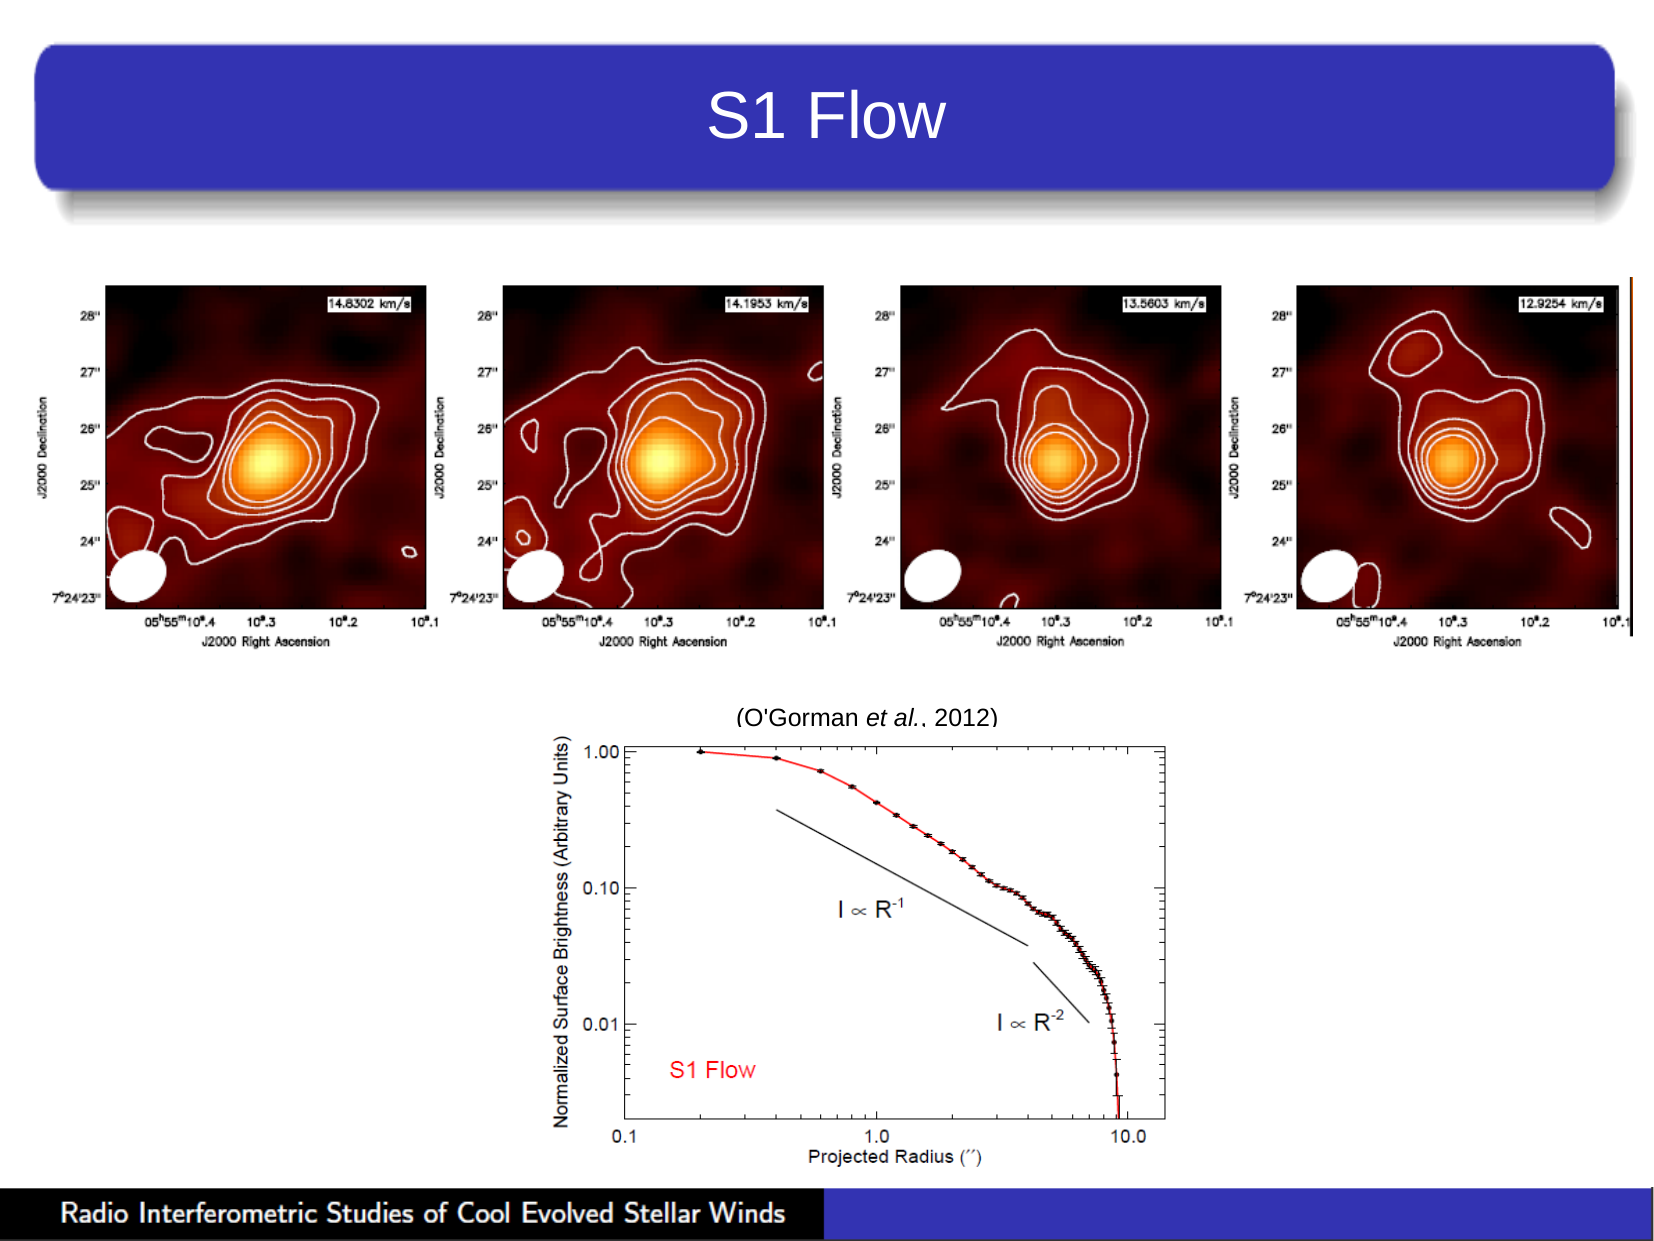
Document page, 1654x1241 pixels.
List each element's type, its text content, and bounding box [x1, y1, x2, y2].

text_box S1 Flow [59, 70, 1595, 189]
picture [0, 1187, 1654, 1241]
picture [510, 727, 1179, 1179]
picture [29, 277, 1633, 655]
picture [23, 29, 1648, 237]
text_box (O'Gorman et al., 2012) [721, 696, 1014, 727]
